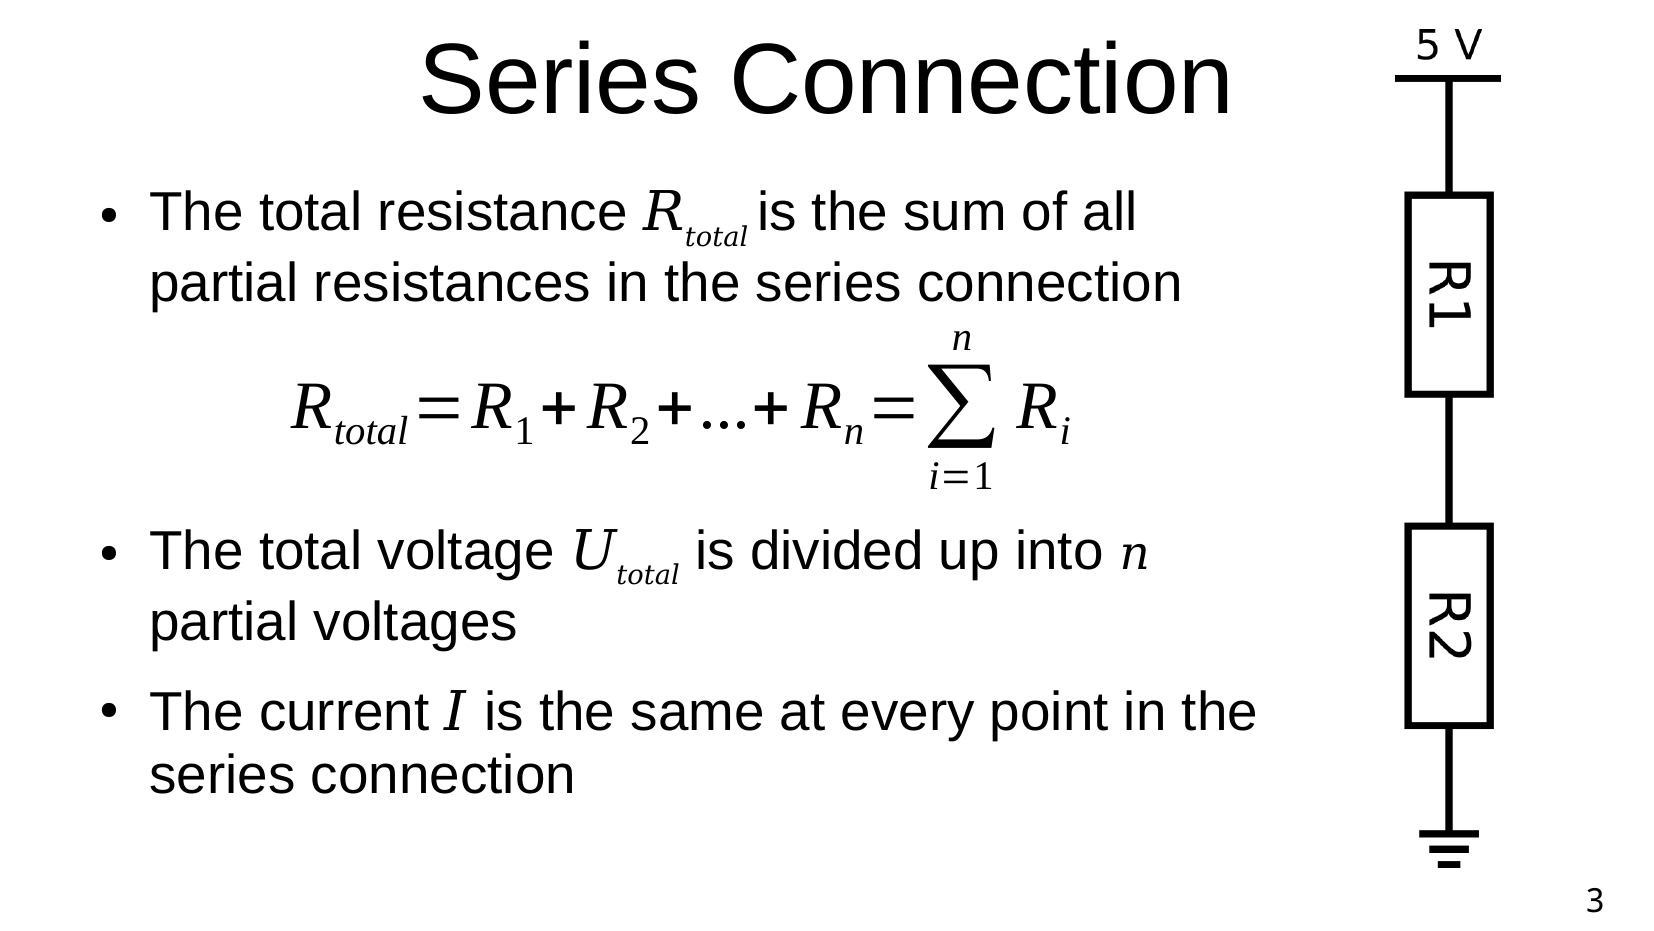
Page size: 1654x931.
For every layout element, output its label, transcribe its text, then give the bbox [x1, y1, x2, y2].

chart [111, 536, 231, 596]
chart [278, 315, 1081, 499]
list The total resistance Rtotal is the sum of all partial resistances in the series connection The total voltage Utotal is divided up into n partial voltages The current I is the same at every point in the series connection [82, 180, 1276, 811]
picture [1395, 29, 1501, 868]
title Series Connection [82, 1, 1571, 157]
